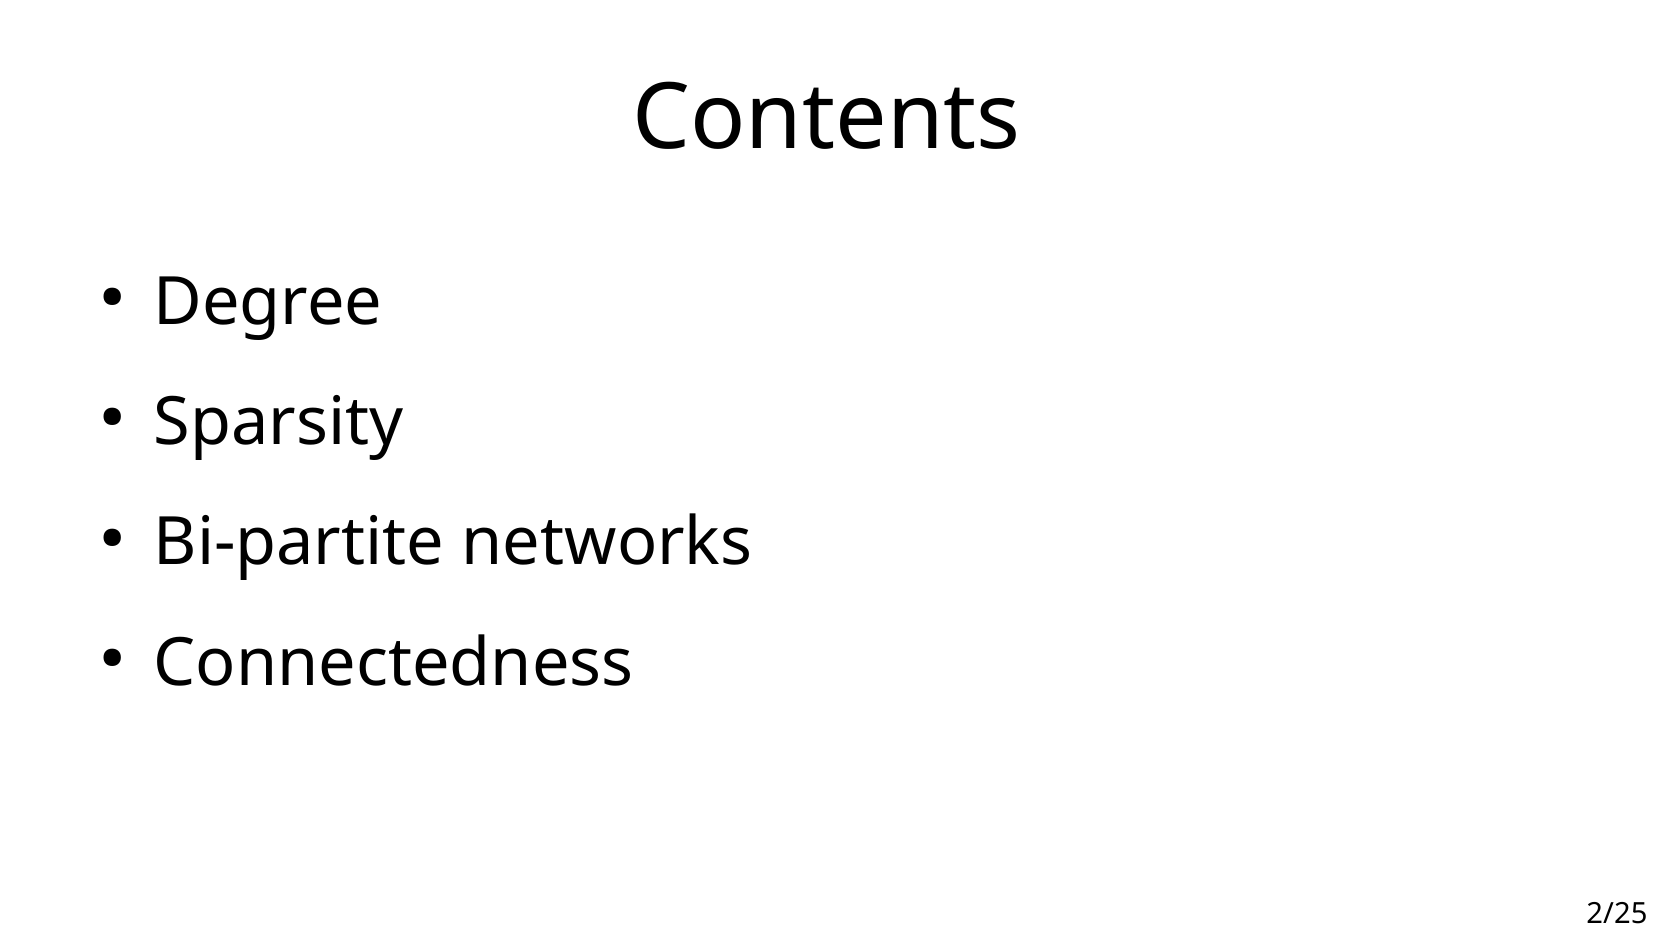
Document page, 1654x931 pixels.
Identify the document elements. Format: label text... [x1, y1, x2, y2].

list Degree Sparsity Bi-partite networks Connectedness [82, 253, 1571, 793]
title Contents [82, 1, 1571, 226]
